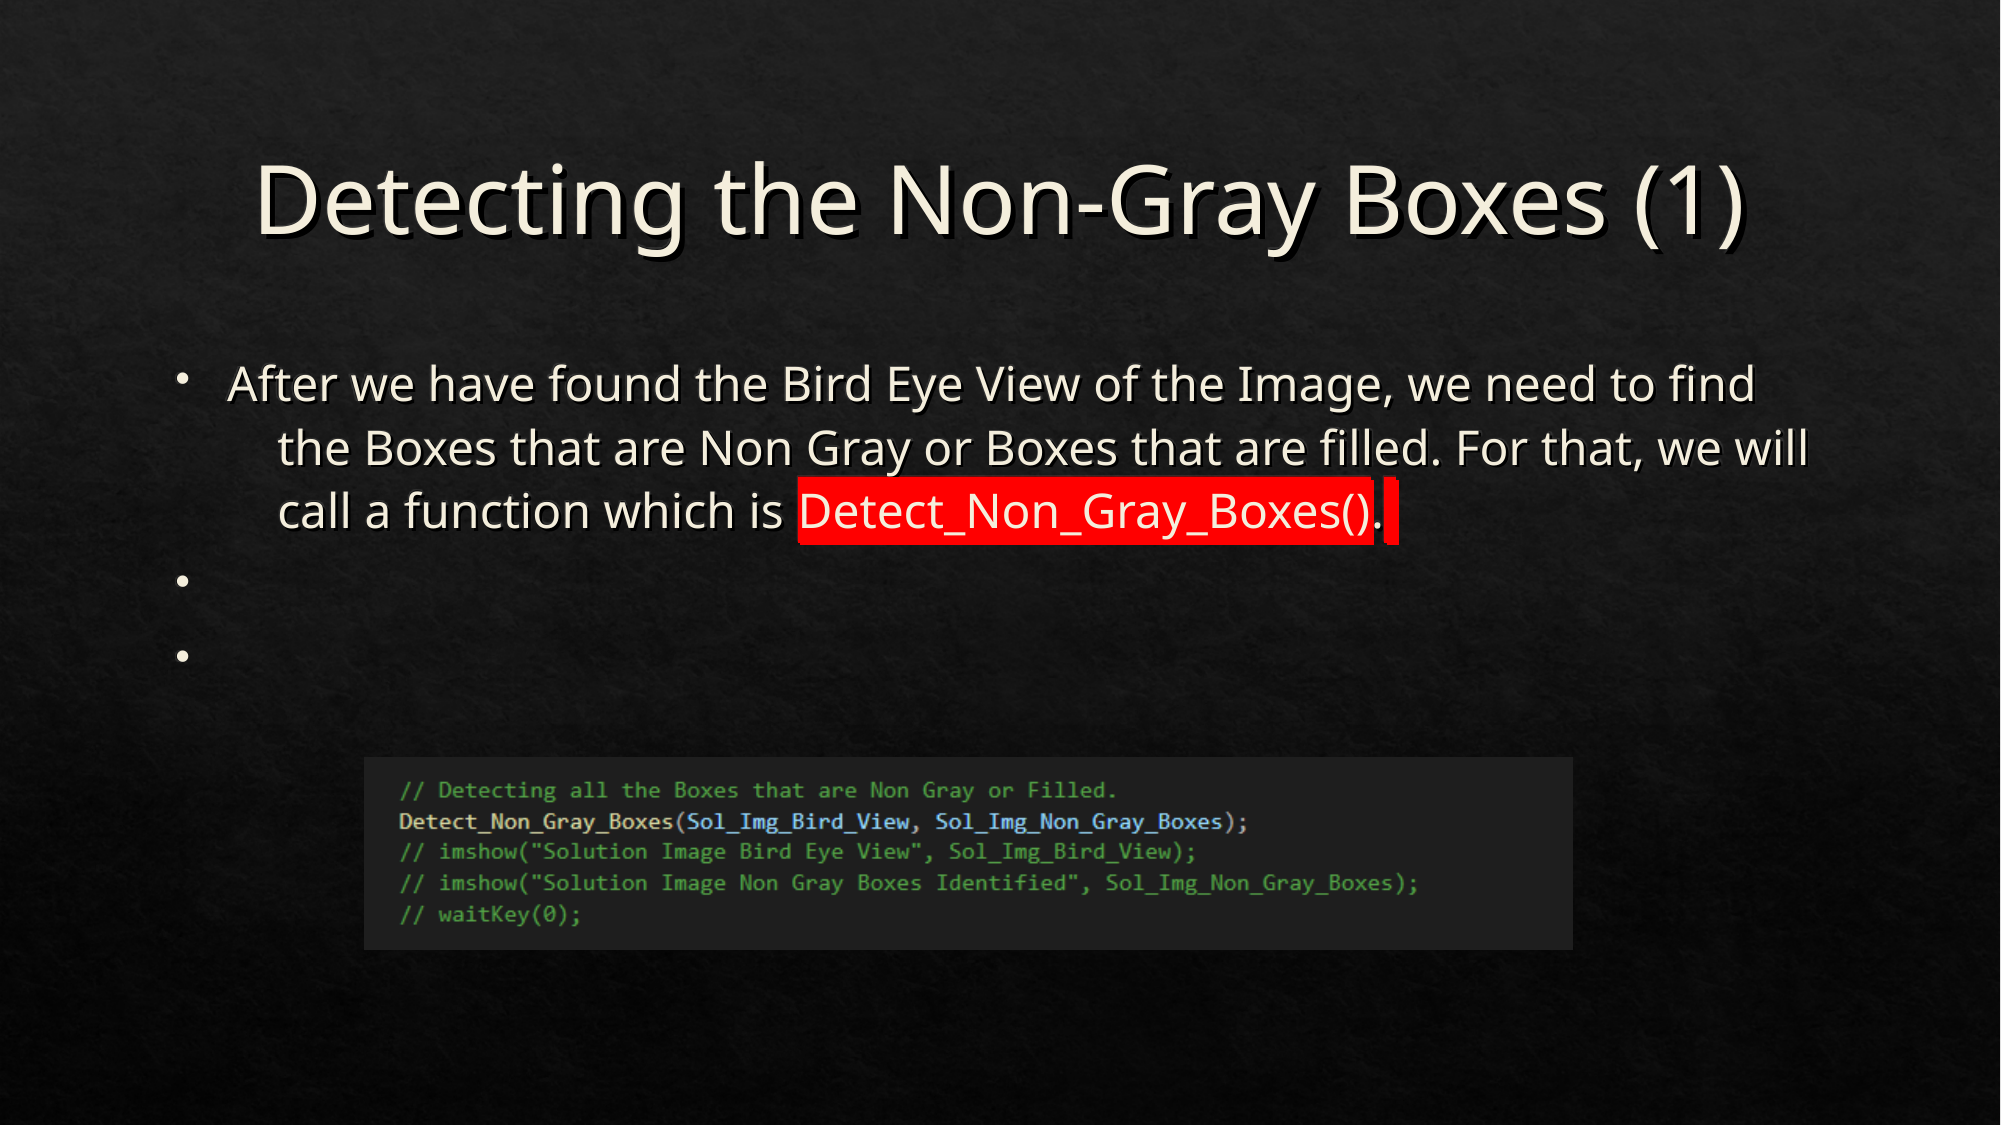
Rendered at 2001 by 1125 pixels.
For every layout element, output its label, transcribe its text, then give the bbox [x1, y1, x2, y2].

title Detecting the Non-Gray Boxes (1) [149, 99, 1849, 307]
picture [364, 757, 1573, 951]
list After we have found the Bird Eye View of the Image, we need to find the Boxes that are Non Gray or Boxes that are filled. For that, we will call a function which is Detect_Non_Gray_Boxes(). [149, 340, 1849, 951]
